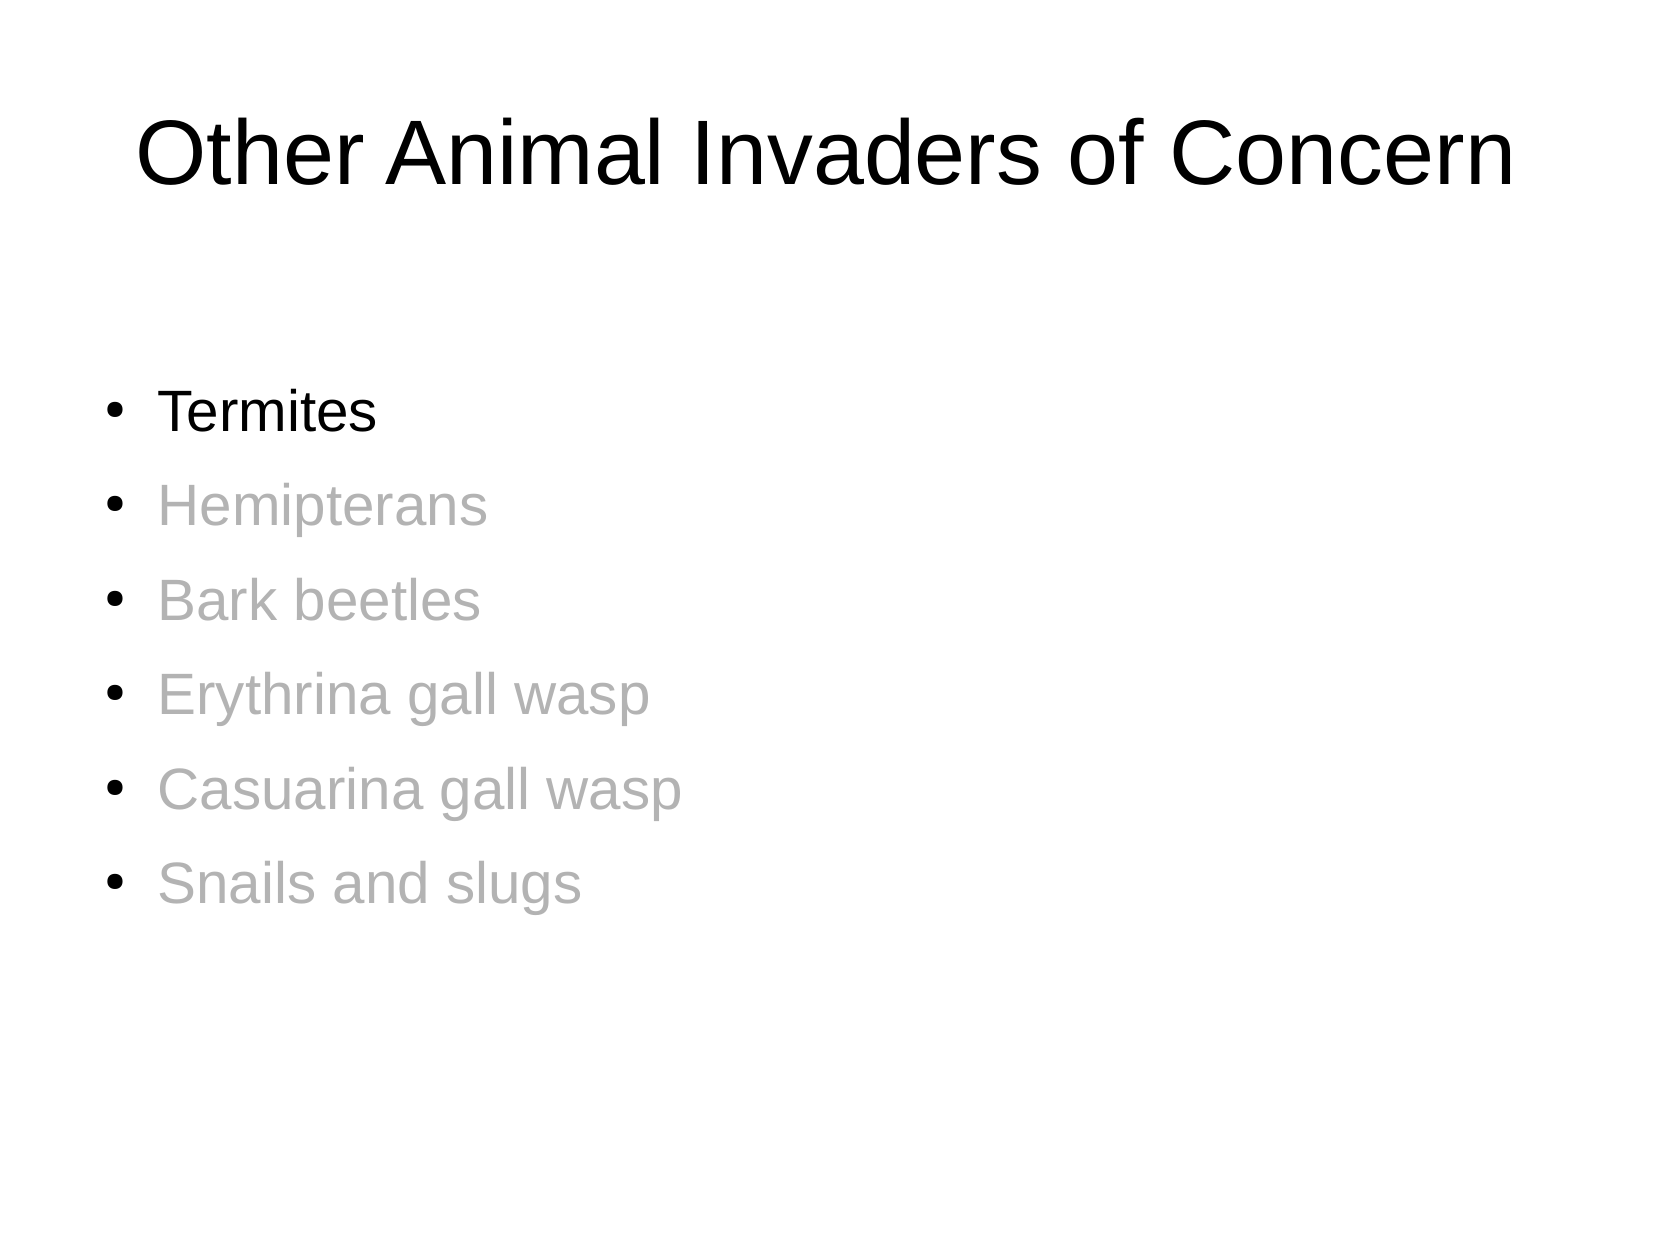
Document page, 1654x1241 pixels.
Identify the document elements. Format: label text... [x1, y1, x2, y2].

title Other Animal Invaders of Concern [82, 49, 1571, 257]
list Termites Hemipterans Bark beetles Erythrina gall wasp Casuarina gall wasp Snails and slugs [86, 283, 1576, 1088]
